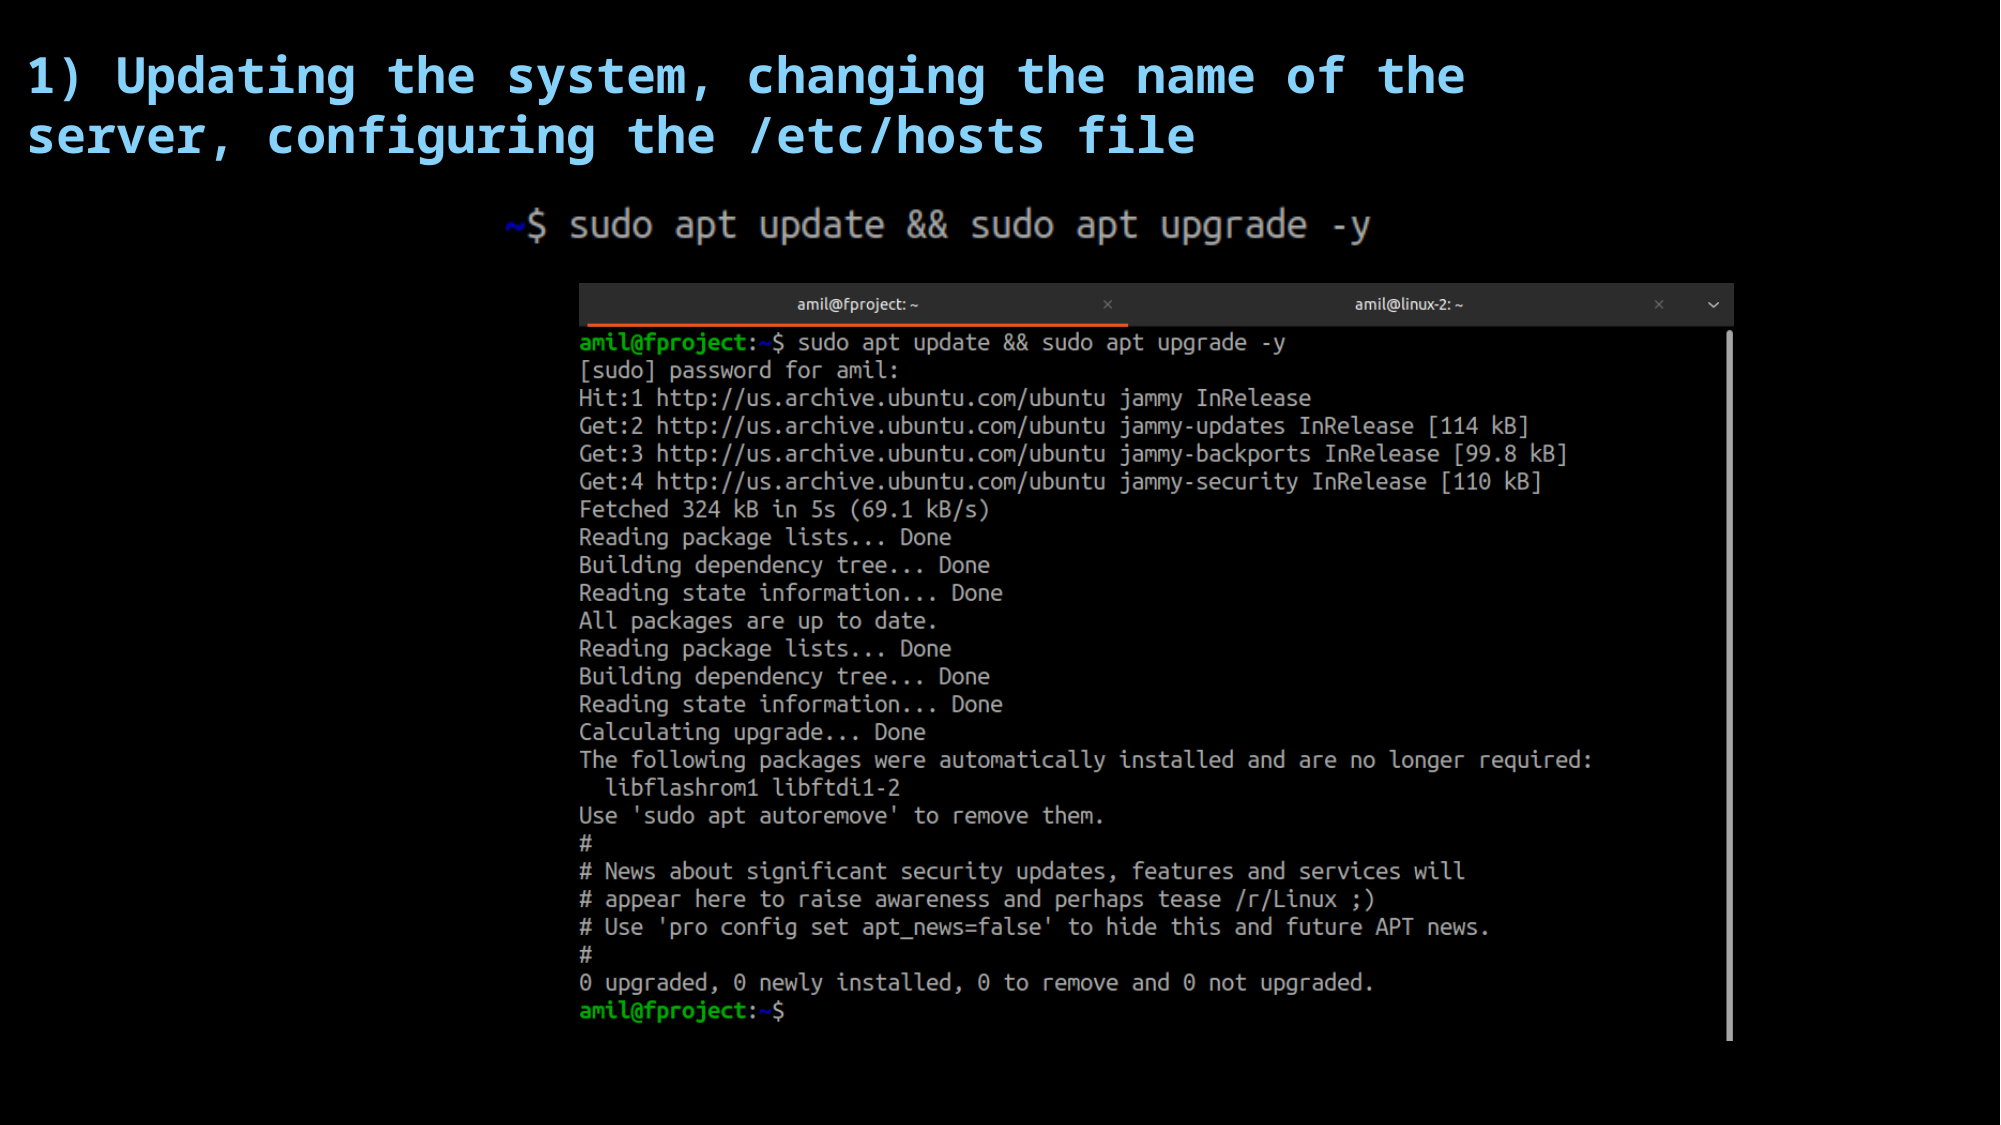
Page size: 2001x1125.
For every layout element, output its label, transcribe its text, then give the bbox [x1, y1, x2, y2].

picture [579, 283, 1734, 1041]
text_box 1) Updating the system, changing the name of the server, configuring the /etc/hosts file [11, 35, 1650, 171]
picture [505, 203, 1394, 252]
